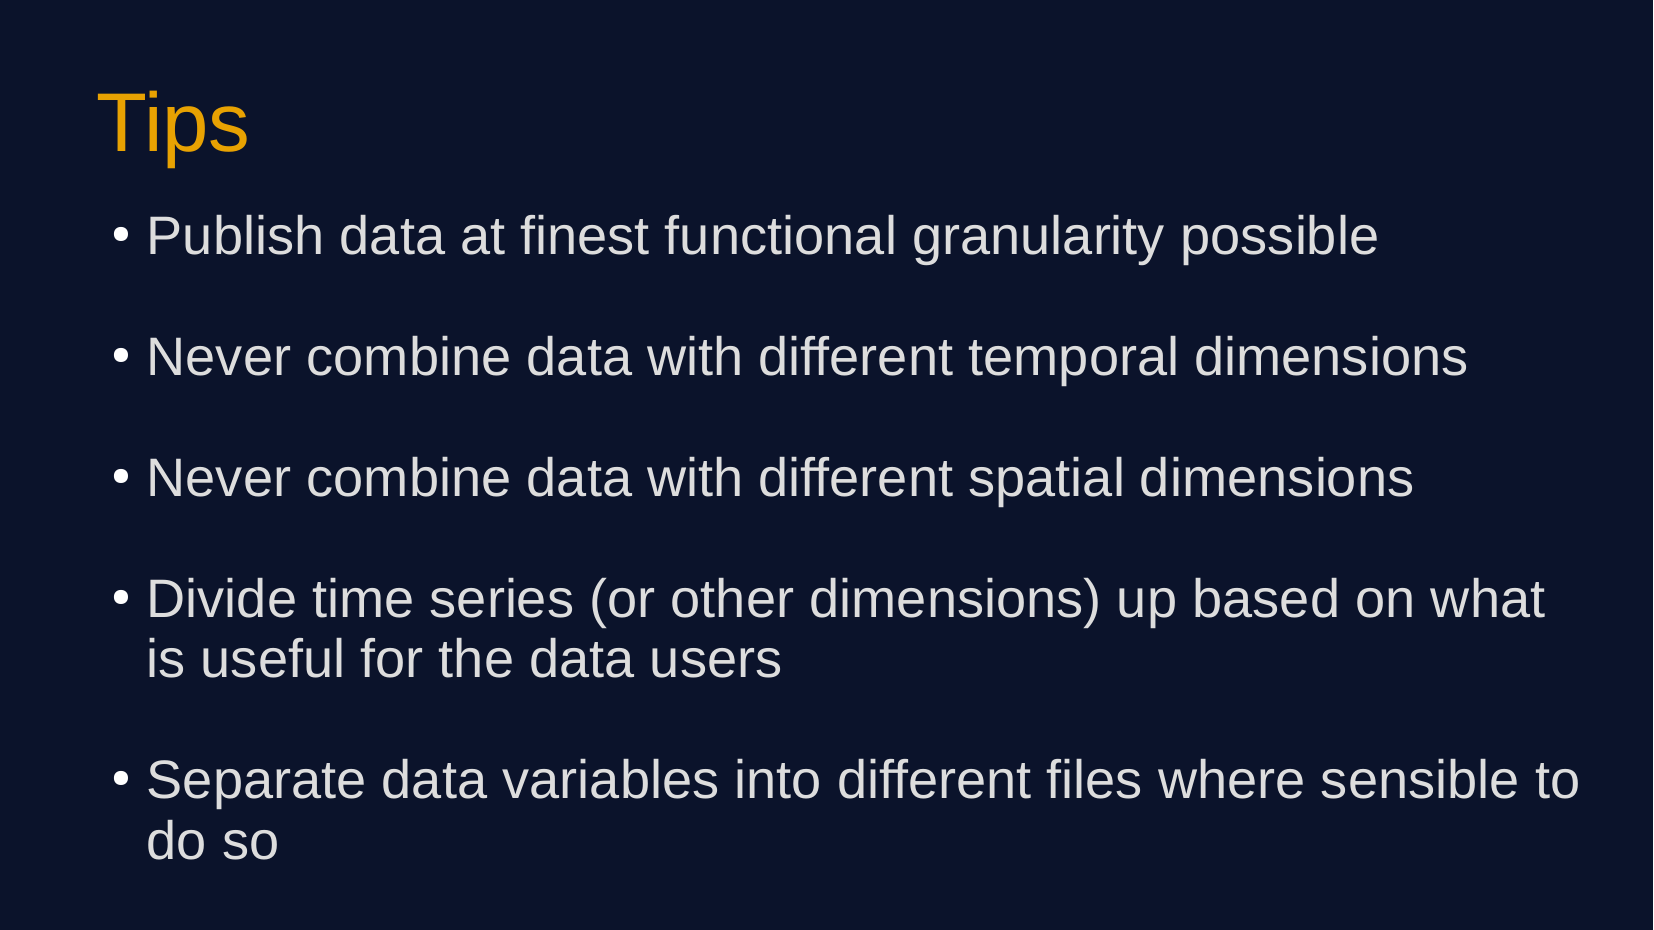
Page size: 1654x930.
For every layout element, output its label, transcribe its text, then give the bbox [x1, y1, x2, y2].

text_box Publish data at finest functional granularity possible Never combine data with different temporal dimensions Never combine data with different spatial dimensions Divide time series (or other dimensions) up based on what is useful for the data users Separate data variables into different files where sensible to do so [96, 197, 1606, 930]
title Tips [96, 0, 1276, 197]
